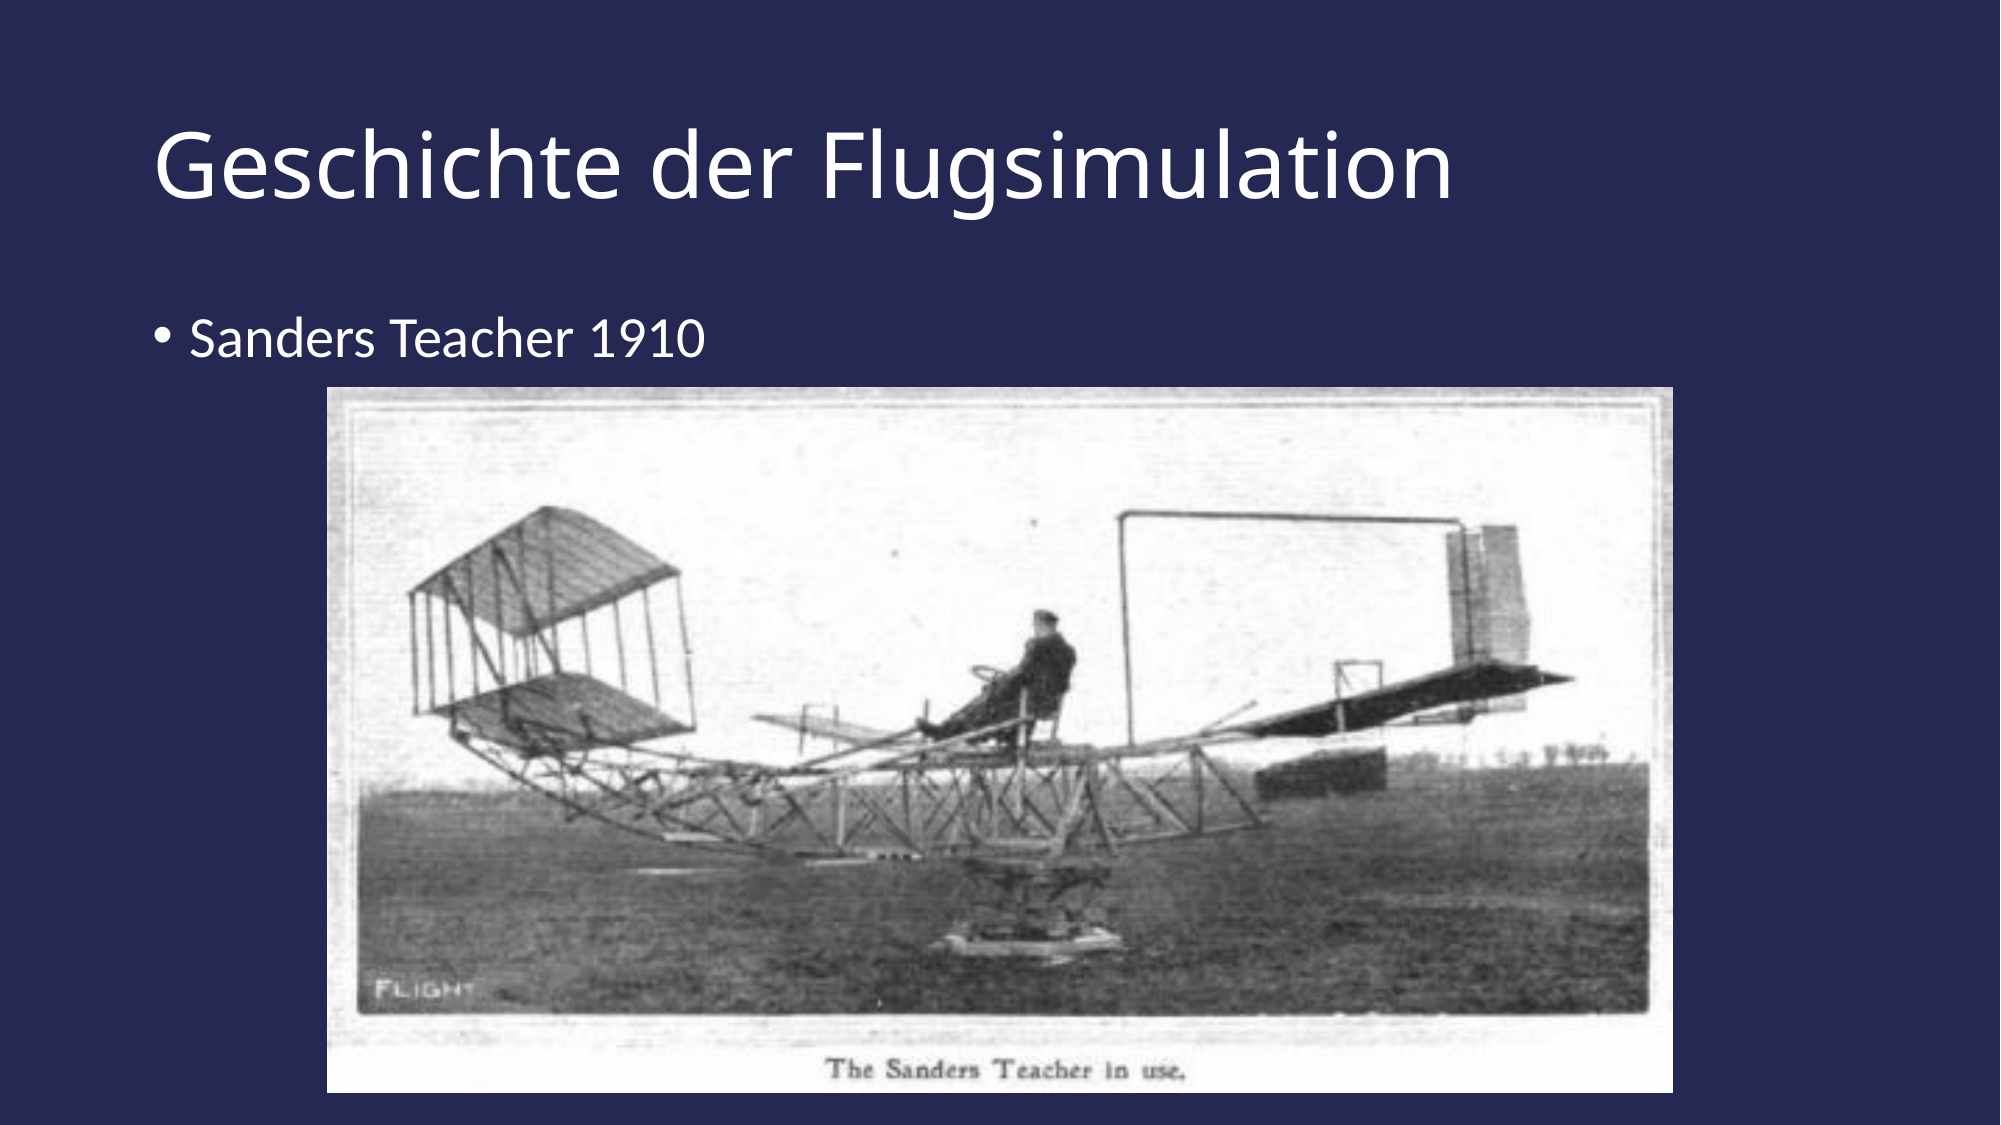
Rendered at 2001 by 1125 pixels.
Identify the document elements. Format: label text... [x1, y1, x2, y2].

list Sanders Teacher 1910 [137, 299, 1863, 1014]
picture [327, 387, 1673, 1093]
title Geschichte der Flugsimulation [137, 59, 1863, 278]
